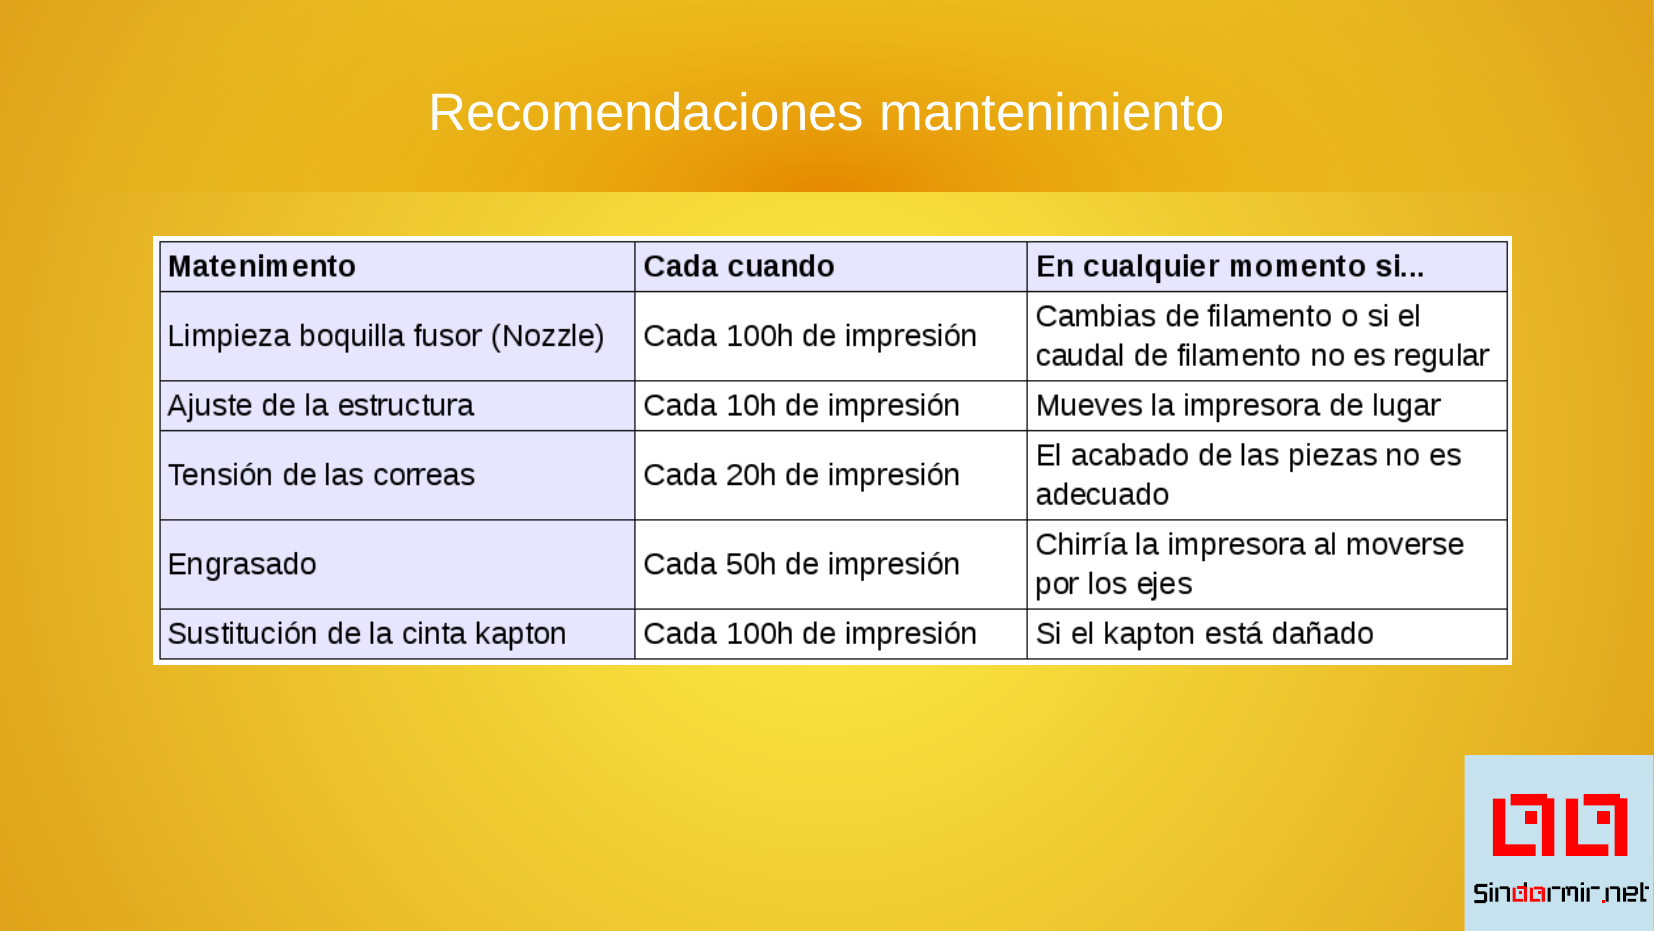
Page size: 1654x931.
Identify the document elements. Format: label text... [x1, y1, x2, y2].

picture [153, 236, 1512, 665]
picture [1464, 755, 1654, 931]
title Recomendaciones mantenimiento [82, 35, 1571, 189]
